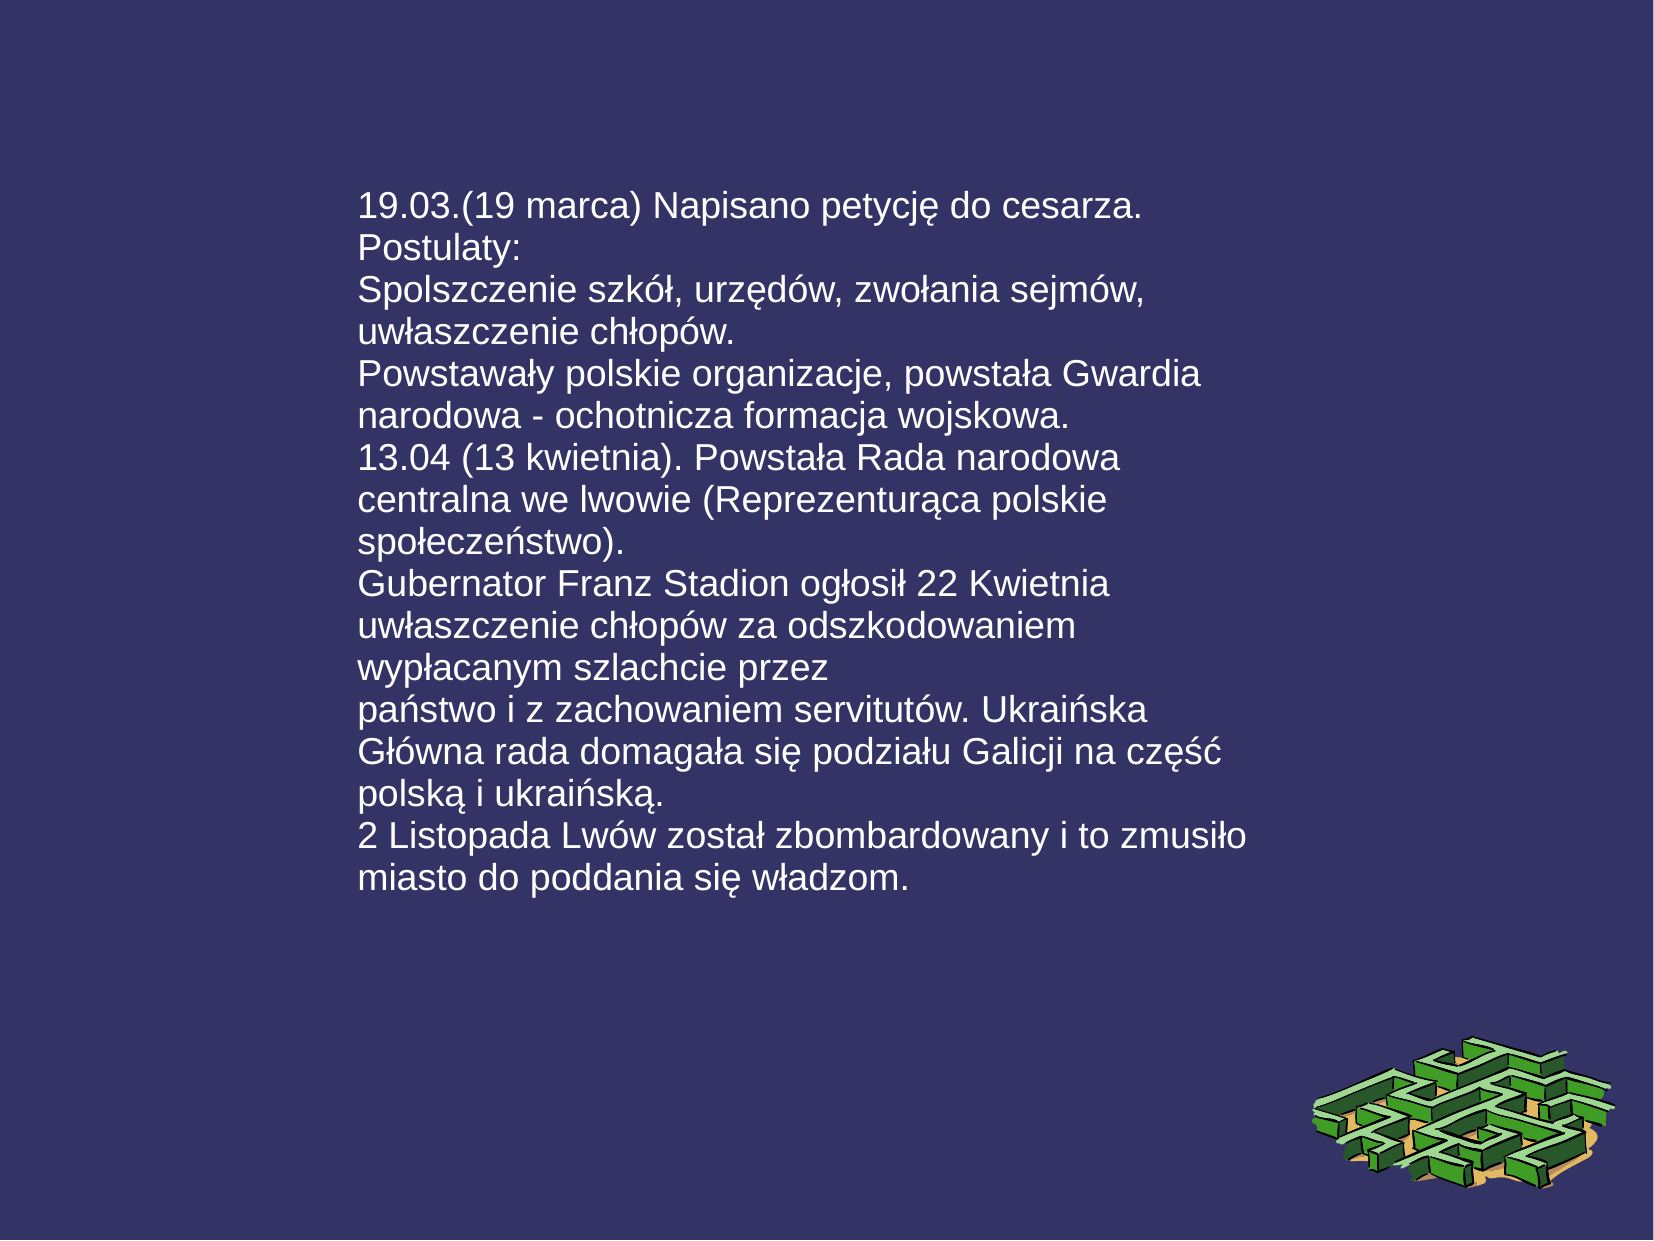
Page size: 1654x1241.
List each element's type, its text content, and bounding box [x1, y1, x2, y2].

text_box 19.03.(19 marca) Napisano petycję do cesarza. Postulaty: Spolszczenie szkół, urzędów, zwołania sejmów, uwłaszczenie chłopów. Powstawały polskie organizacje, powstała Gwardia narodowa - ochotnicza formacja wojskowa. 13.04 (13 kwietnia). Powstała Rada narodowa centralna we lwowie (Reprezenturąca polskie społeczeństwo). Gubernator Franz Stadion ogłosił 22 Kwietnia uwłaszczenie chłopów za odszkodowaniem wypłacanym szlachcie przez państwo i z zachowaniem servitutów. Ukraińska Główna rada domagała się podziału Galicji na część polską i ukraińską. 2 Listopada Lwów został zbombardowany i to zmusiło miasto do poddania się władzom. [342, 177, 1276, 1123]
